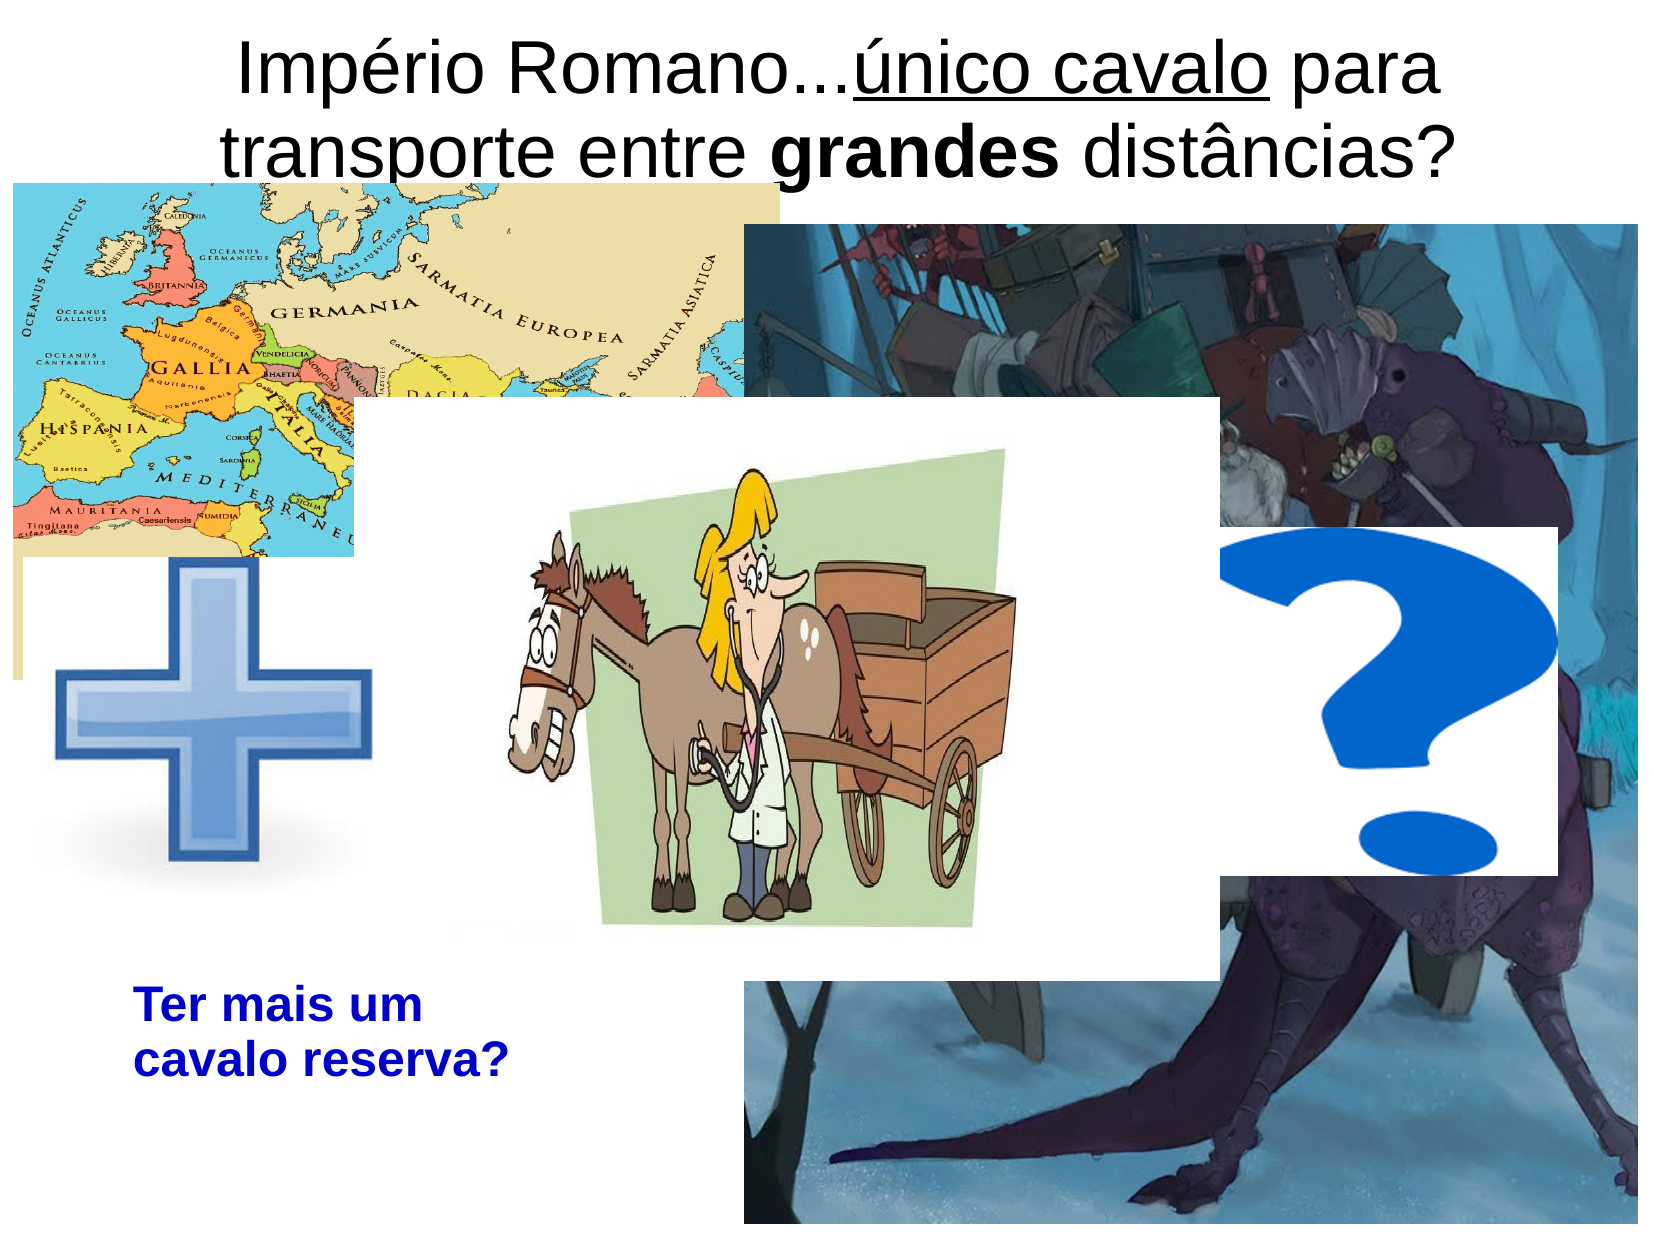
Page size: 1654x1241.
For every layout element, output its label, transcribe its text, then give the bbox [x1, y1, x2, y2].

title Império Romano...único cavalo para transporte entre grandes distâncias? [94, 5, 1583, 213]
text_box Ter mais um cavalo reserva? [118, 968, 591, 1241]
picture [13, 183, 1638, 1224]
